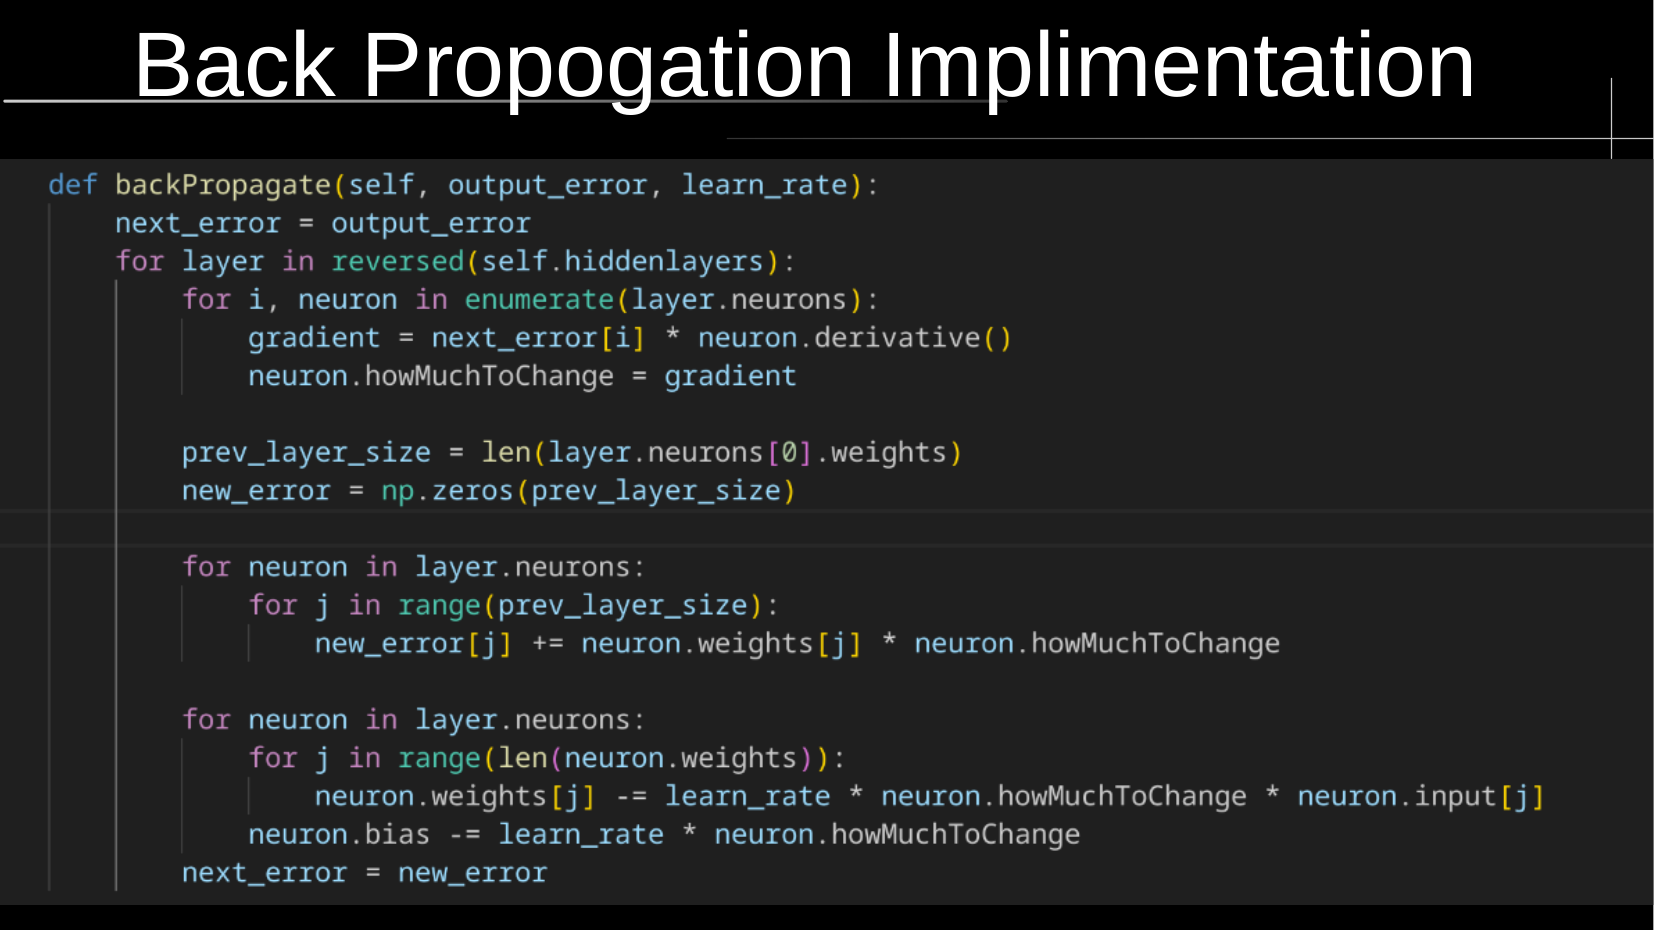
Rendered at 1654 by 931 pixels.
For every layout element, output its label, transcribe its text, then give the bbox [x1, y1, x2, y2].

title Back Propogation Implimentation [23, 11, 1589, 119]
picture [0, 159, 1654, 905]
